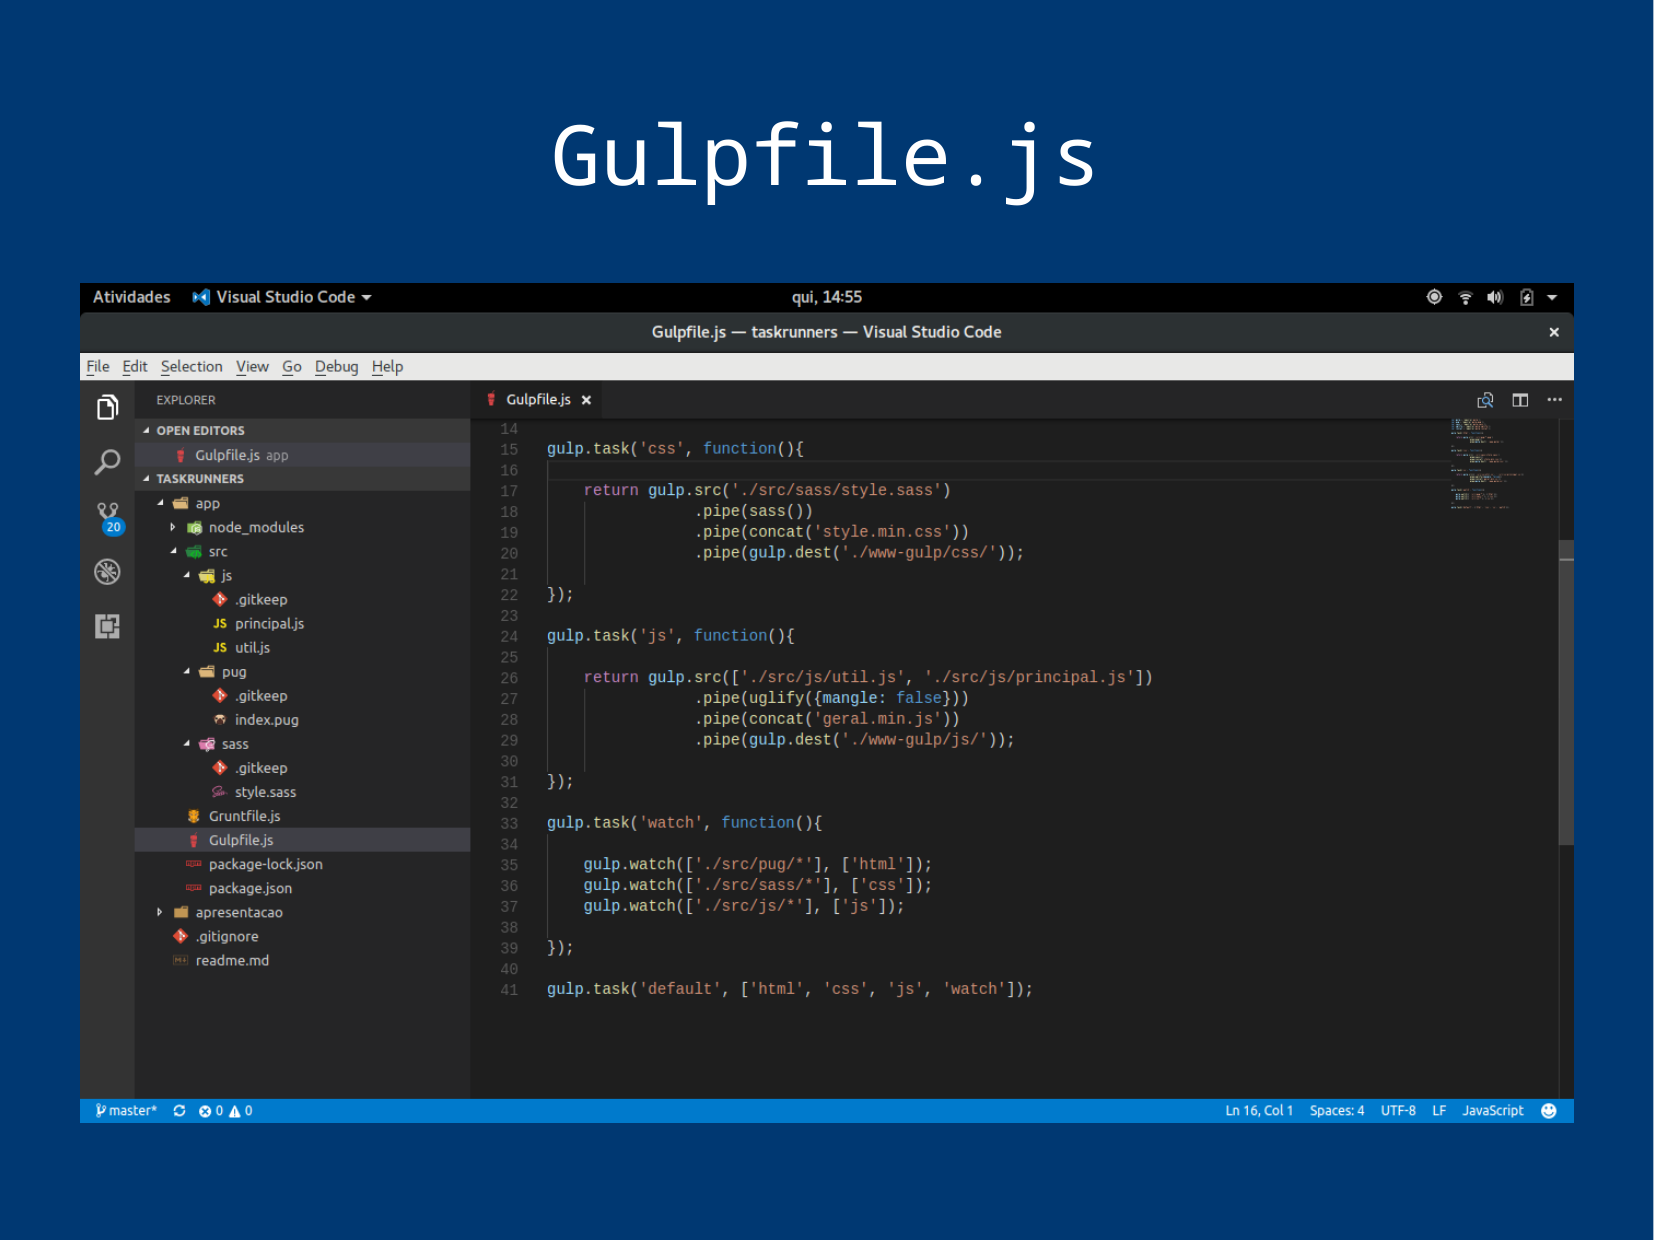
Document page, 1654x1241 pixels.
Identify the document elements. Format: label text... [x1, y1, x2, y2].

title Gulpfile.js [82, 49, 1571, 257]
picture [80, 283, 1574, 1123]
